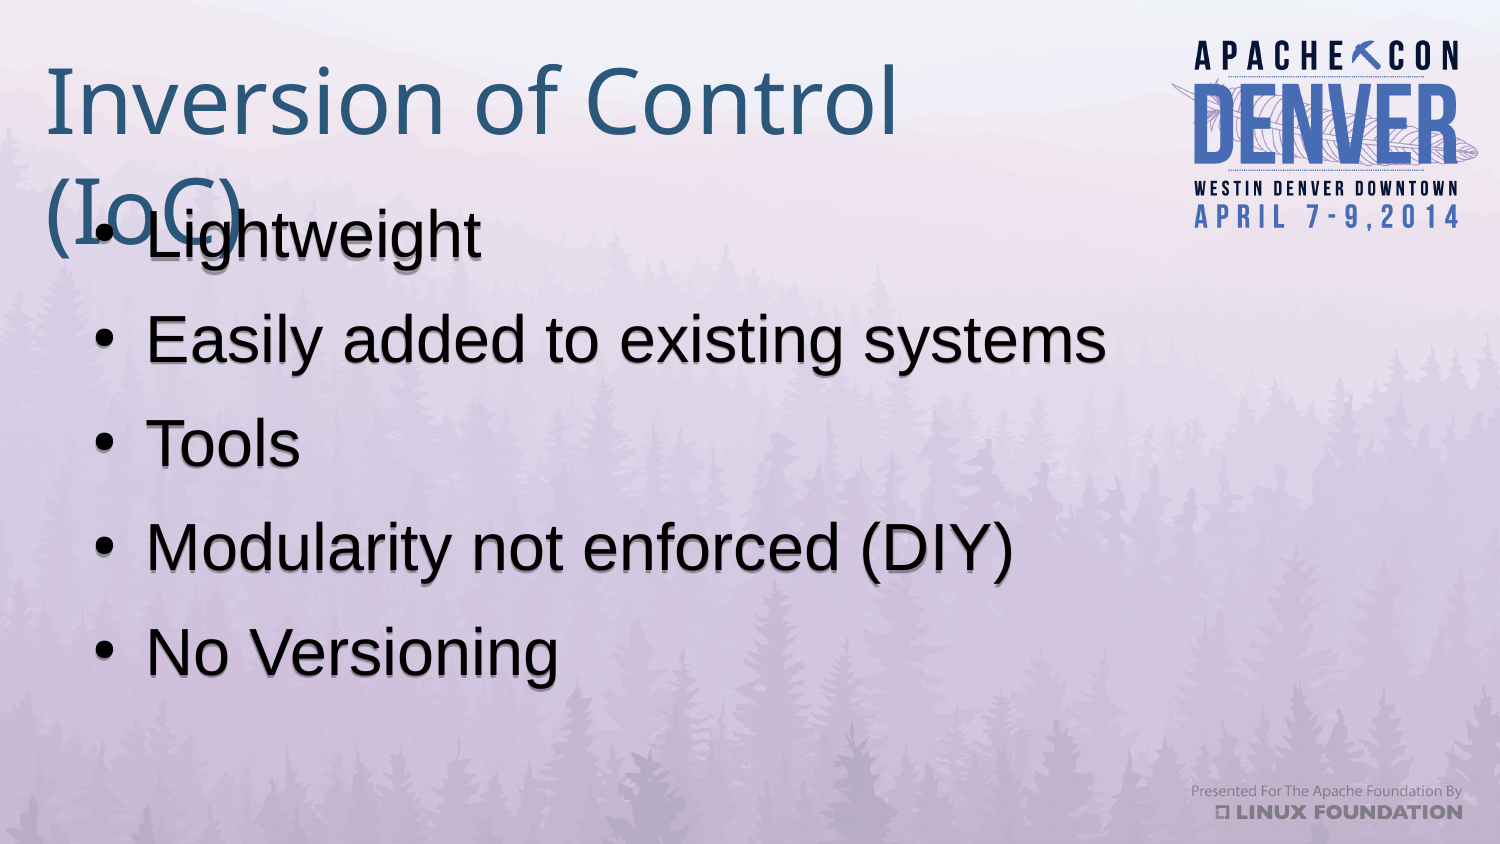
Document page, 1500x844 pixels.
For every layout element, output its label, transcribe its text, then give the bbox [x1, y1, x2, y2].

picture [0, 0, 1500, 844]
list Lightweight Easily added to existing systems Tools Modularity not enforced (DIY) No Versioning [75, 197, 1425, 755]
text_box Inversion of Control (IoC) [30, 35, 1096, 136]
